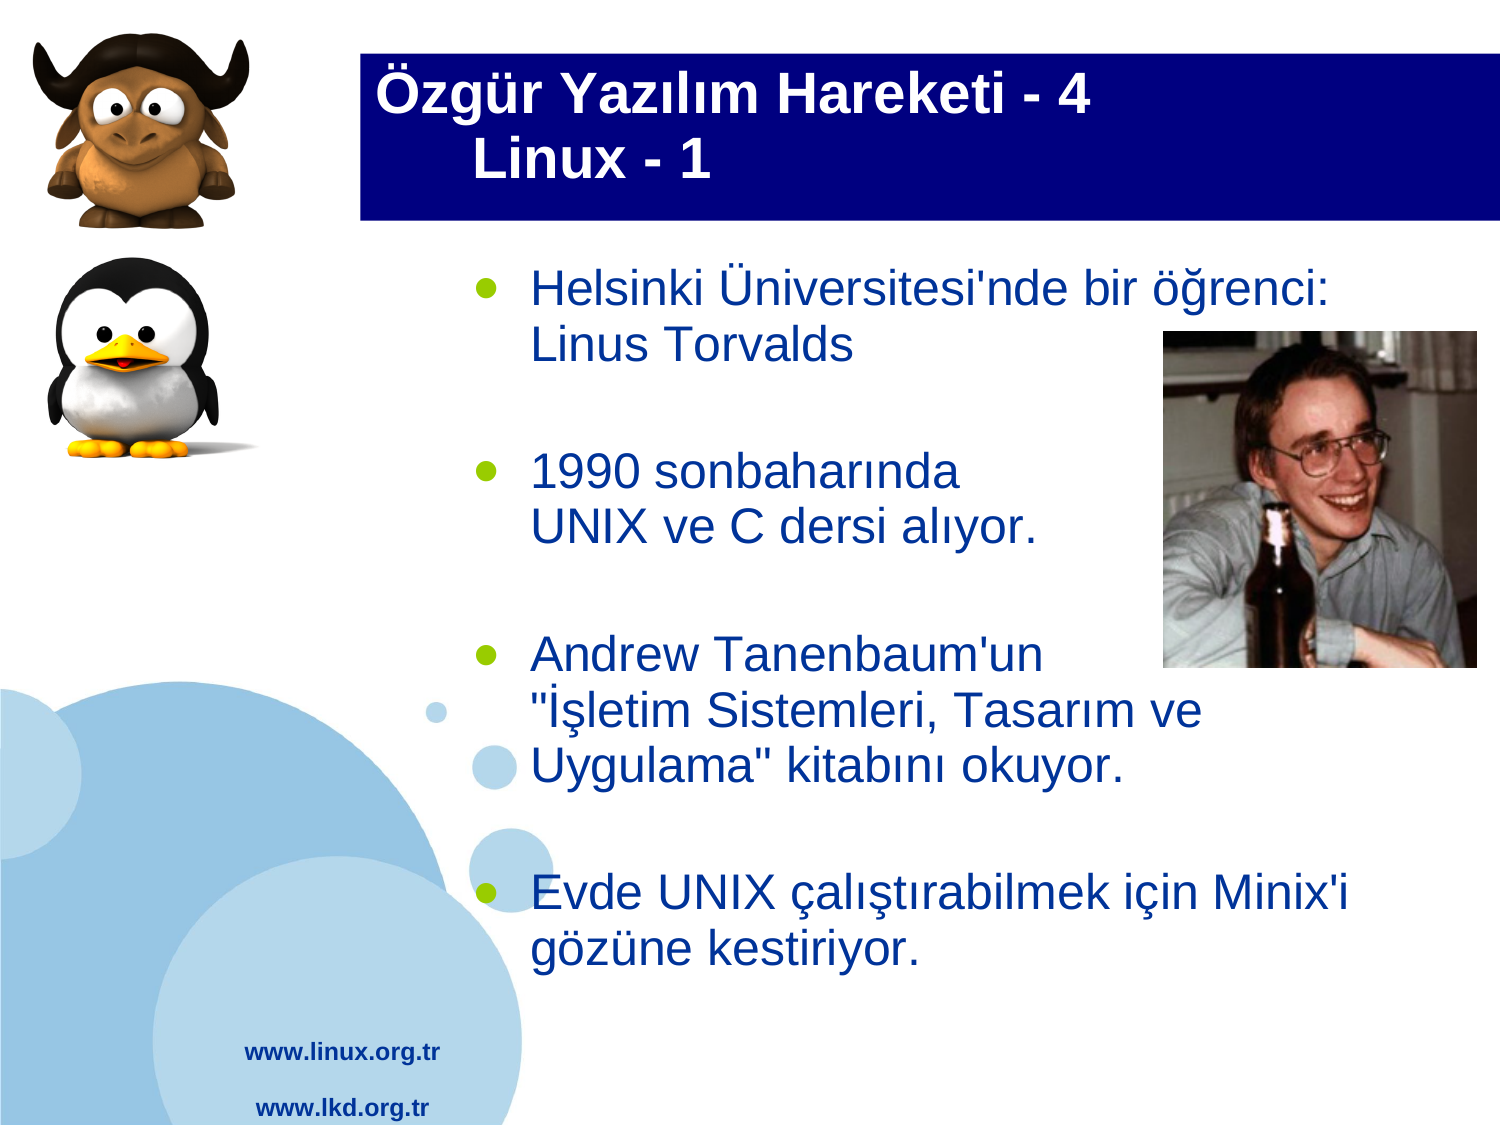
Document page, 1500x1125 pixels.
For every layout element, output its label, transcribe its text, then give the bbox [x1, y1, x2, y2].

title Özgür Yazılım Hareketi - 4 Linux - 1 [360, 53, 1500, 221]
picture [29, 29, 255, 242]
list Helsinki Üniversitesi'nde bir öğrenci: Linus Torvalds 1990 sonbaharında UNIX ve C dersi alıyor. Andrew Tanenbaum'un "İşletim Sistemleri, Tasarım ve Uygulama" kitabını okuyor. Evde UNIX çalıştırabilmek için Minix'i gözüne kestiriyor. [459, 252, 1471, 985]
picture [0, 638, 625, 1125]
picture [35, 247, 261, 473]
picture [1163, 331, 1477, 668]
